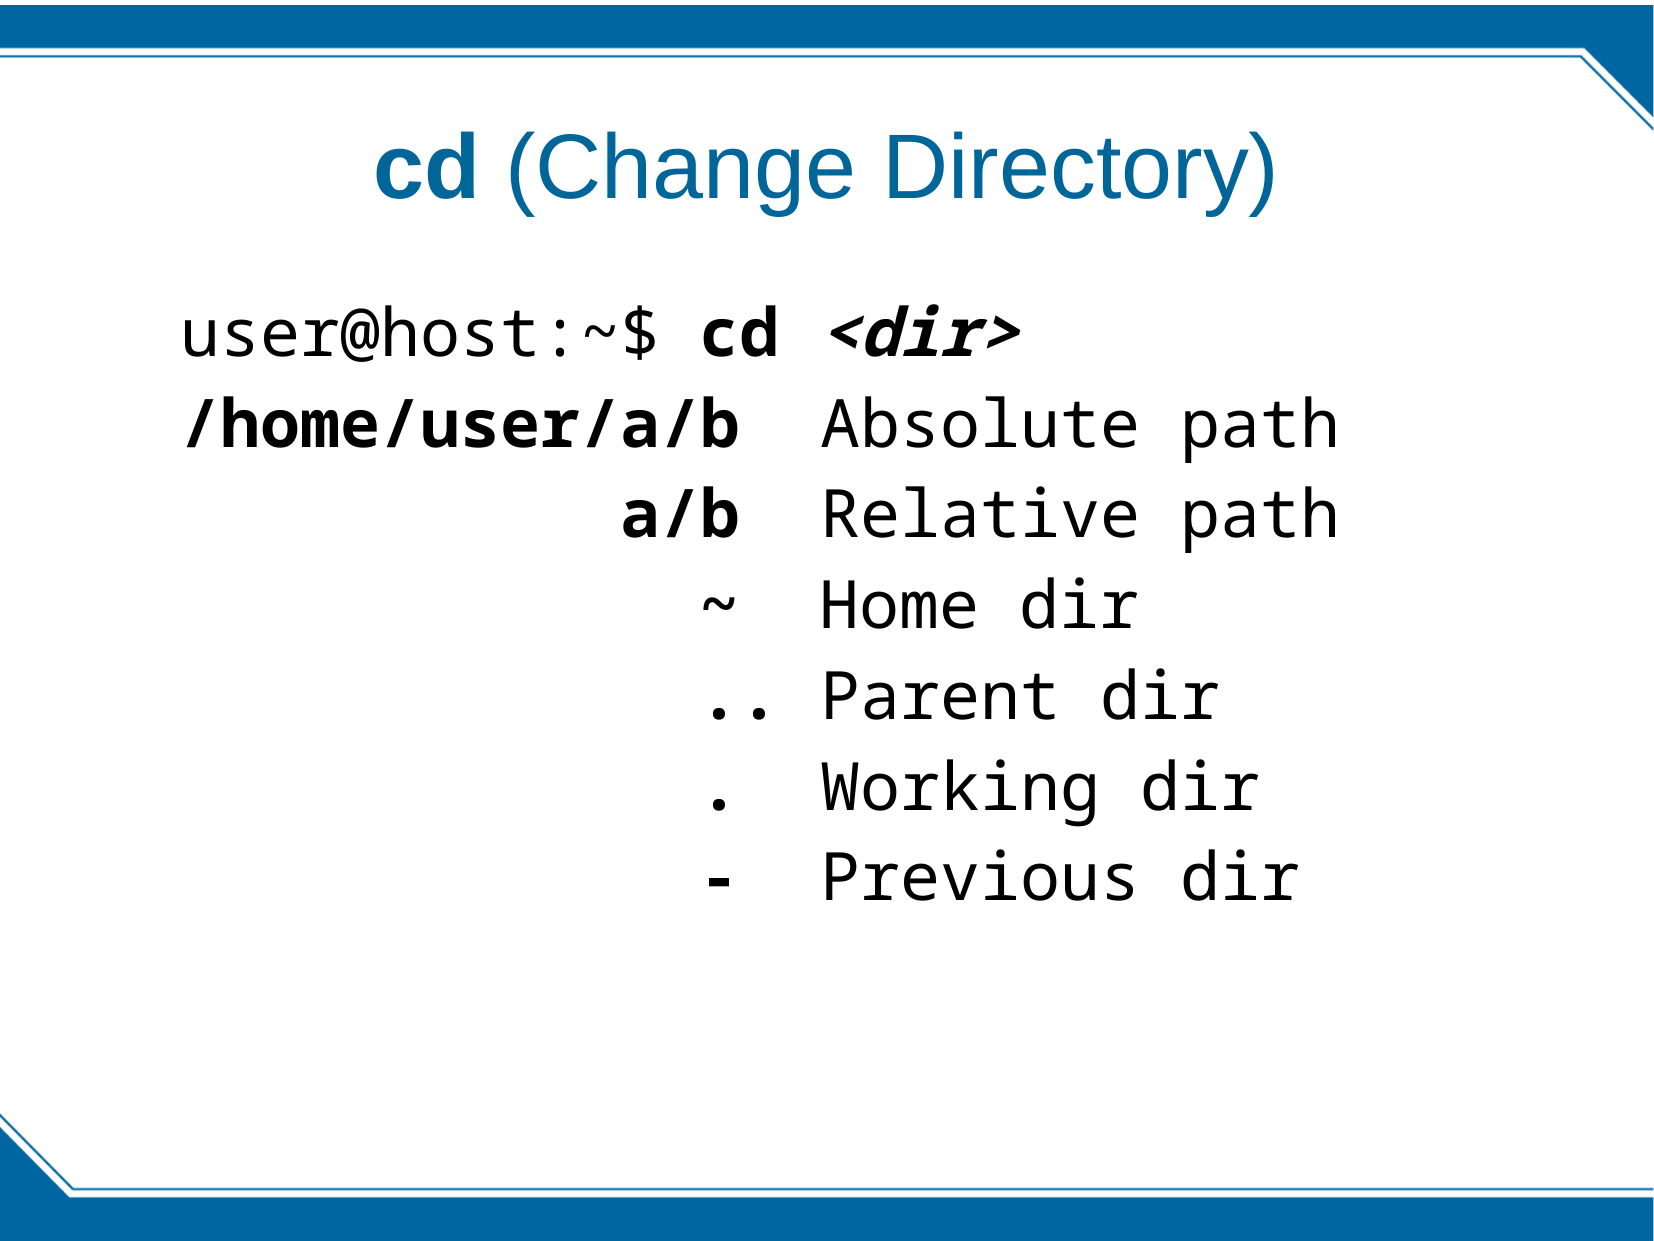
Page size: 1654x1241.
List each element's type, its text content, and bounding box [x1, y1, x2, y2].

picture [0, 5, 1654, 132]
picture [0, 1113, 1654, 1241]
subtitle user@host:~$ cd <dir> /home/user/a/b Absolute path a/b Relative path ~ Home dir .. Parent dir . Working dir - Previous dir [180, 285, 1546, 1156]
title cd (Change Directory) [82, 62, 1571, 271]
